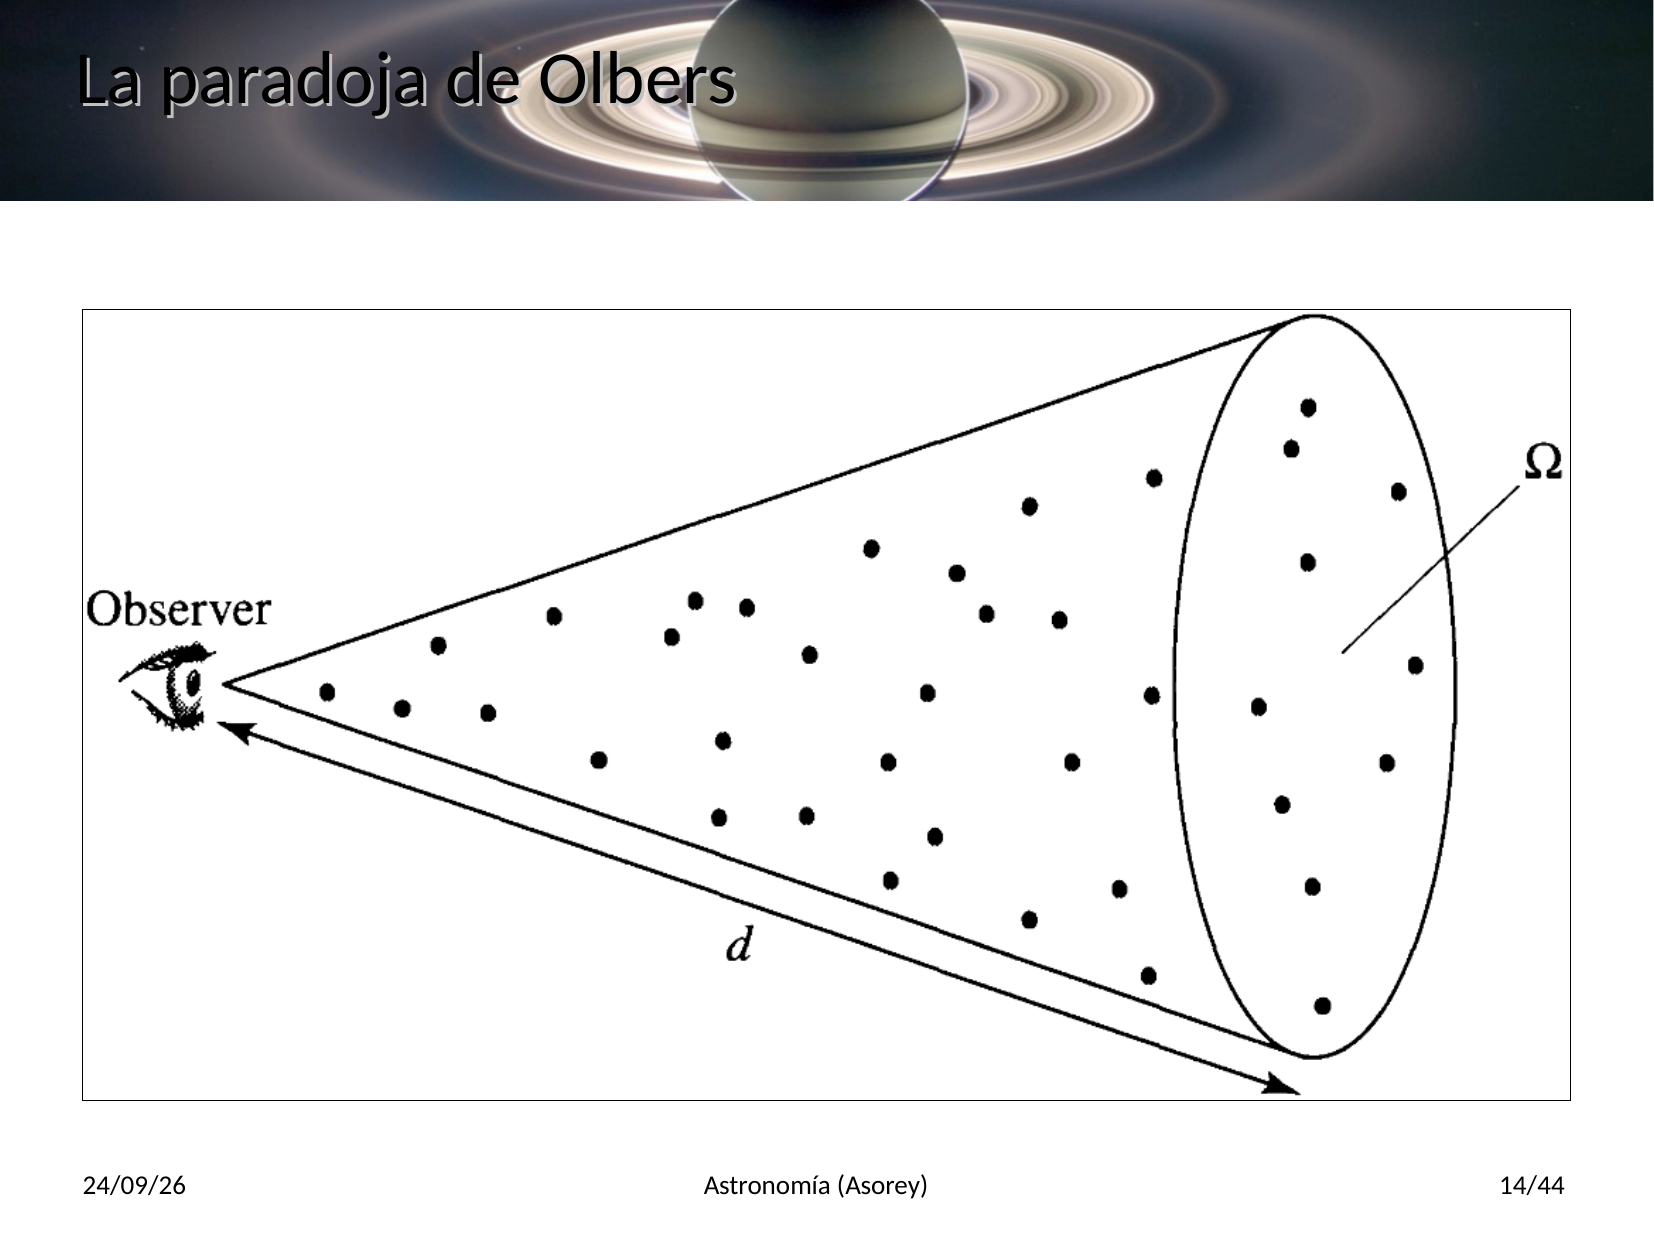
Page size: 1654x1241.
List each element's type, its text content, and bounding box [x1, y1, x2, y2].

picture [82, 309, 1571, 1101]
picture [0, 0, 1654, 201]
title La paradoja de Olbers [75, 19, 1564, 151]
